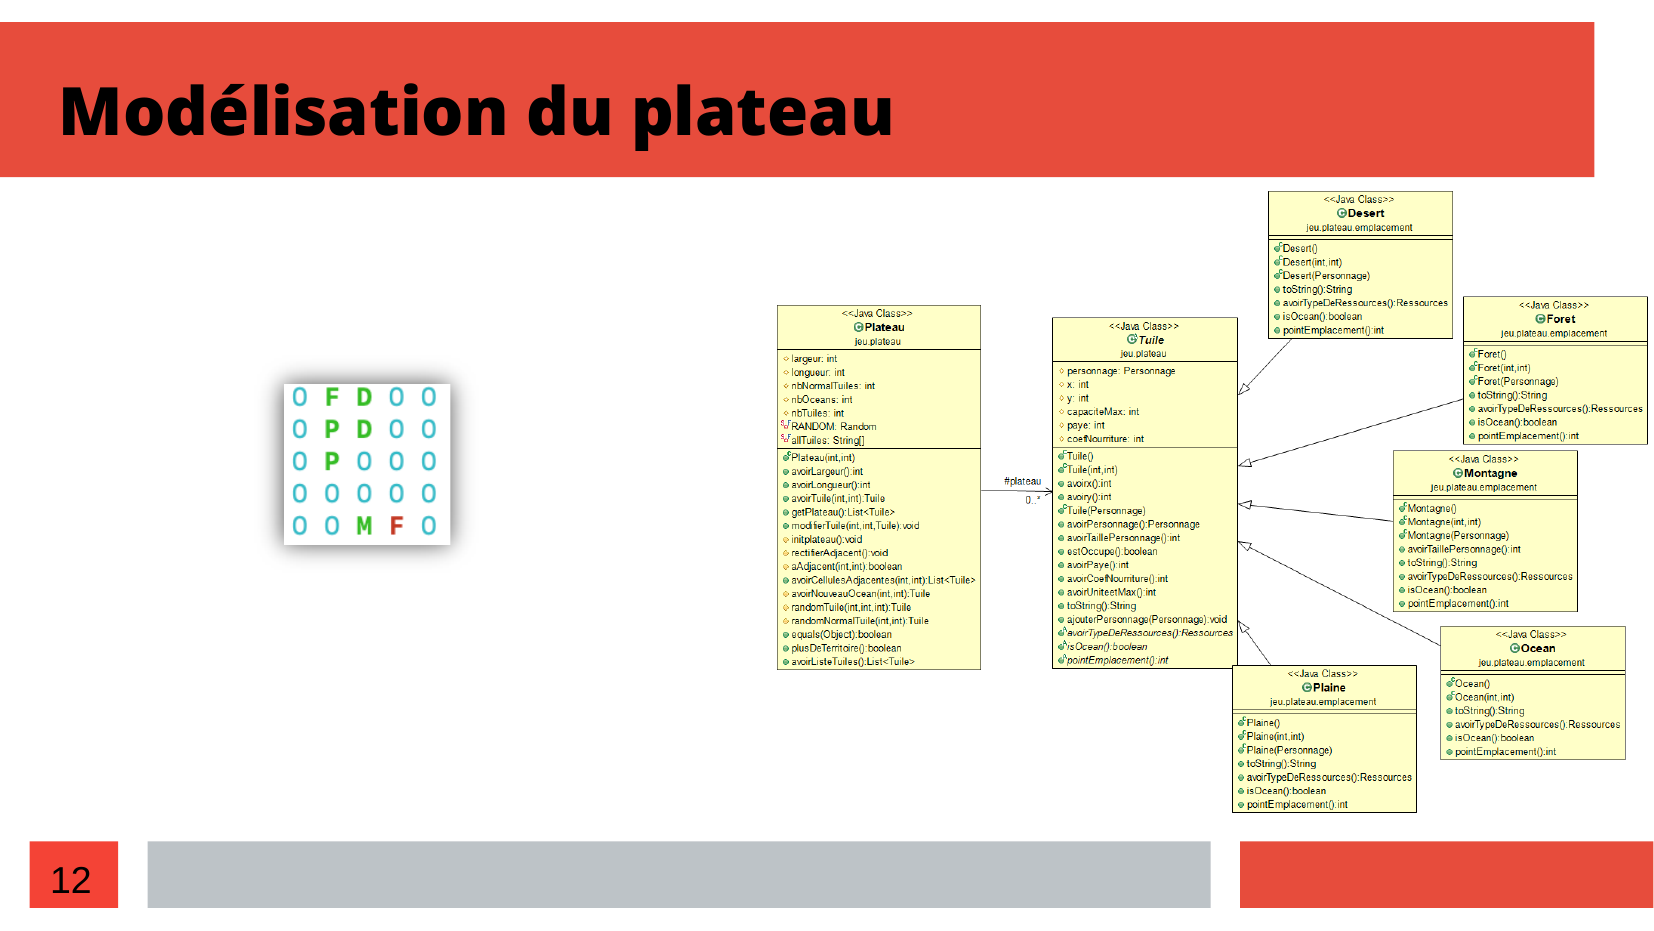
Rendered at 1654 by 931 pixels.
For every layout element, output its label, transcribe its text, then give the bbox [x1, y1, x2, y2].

text_box 12 [35, 852, 130, 910]
picture [248, 349, 485, 579]
title Modélisation du plateau [59, 44, 1595, 156]
picture [774, 188, 1650, 815]
